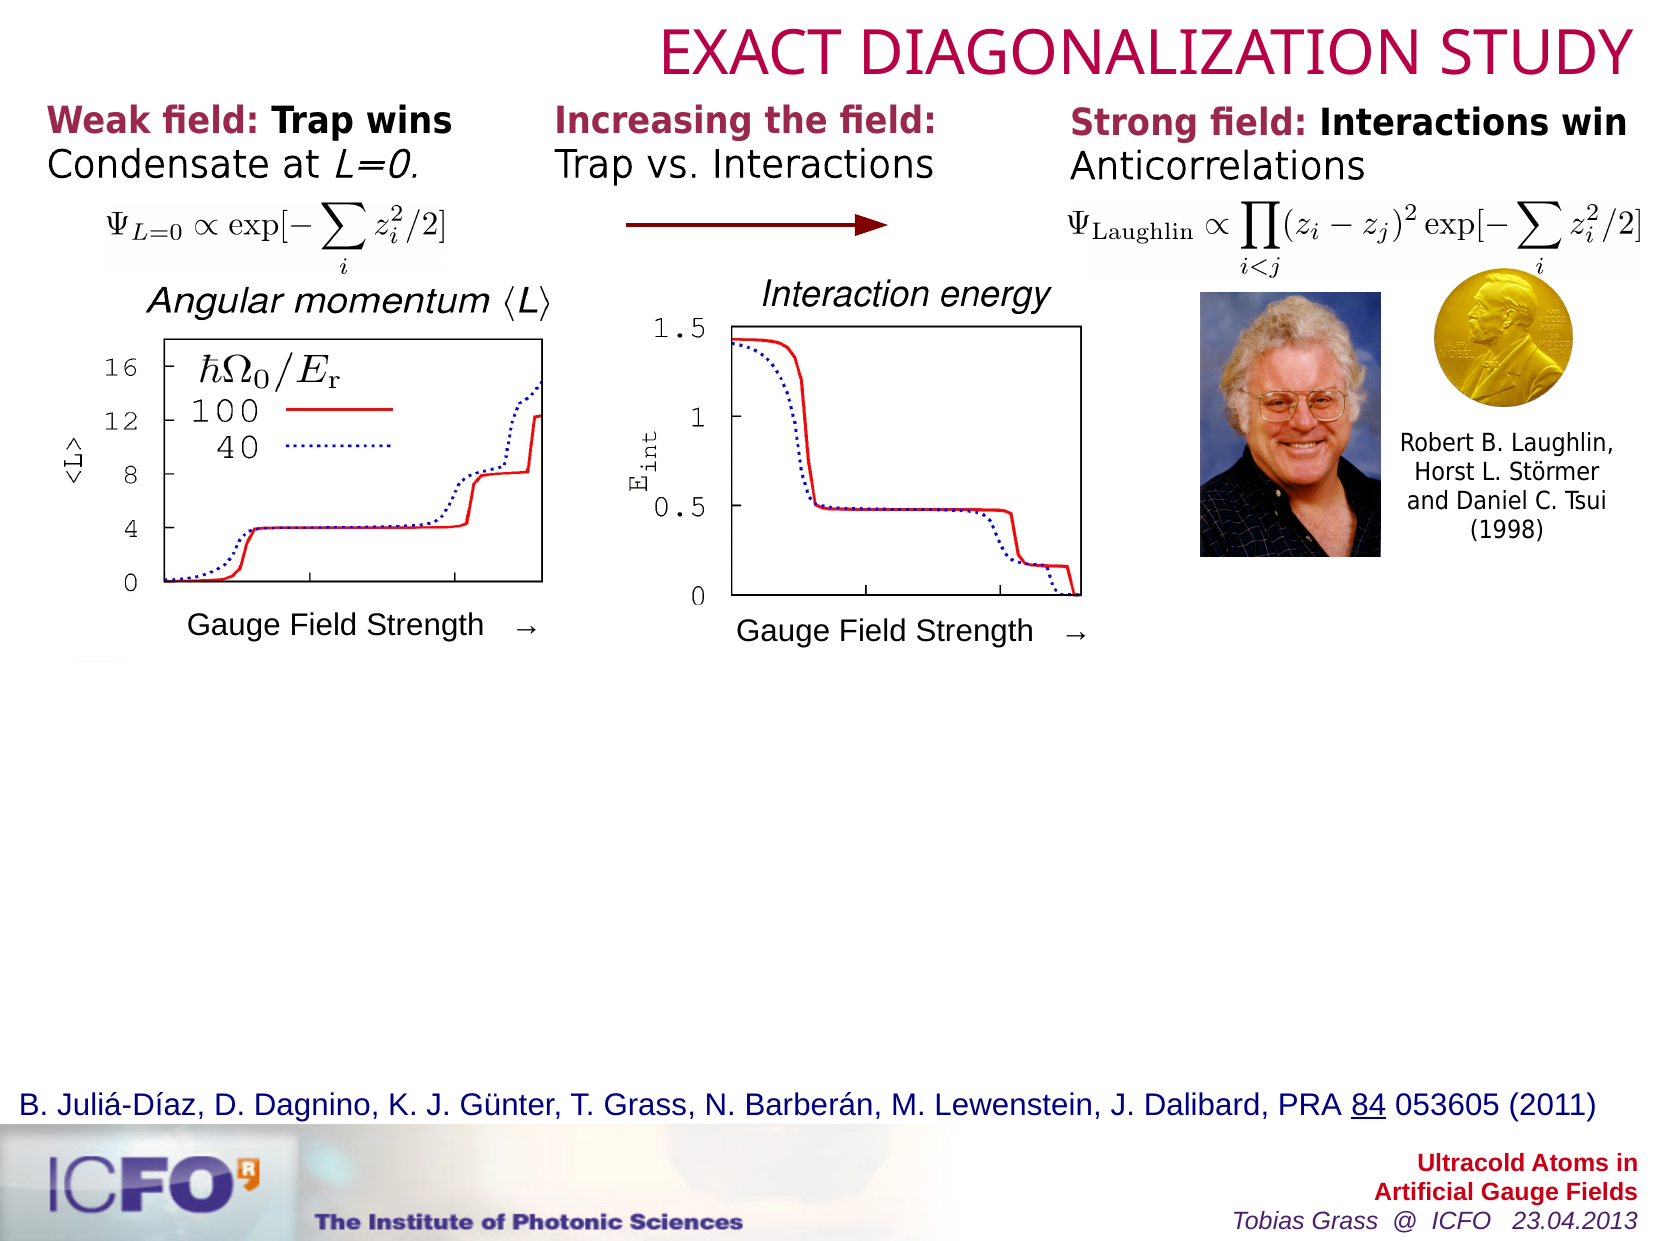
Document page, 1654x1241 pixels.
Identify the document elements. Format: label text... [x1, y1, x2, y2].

picture [0, 1124, 976, 1241]
text_box Gauge Field Strength → [126, 598, 601, 709]
picture [607, 201, 1640, 687]
text_box Increasing the field: Trap vs. Interactions [539, 91, 1215, 194]
picture [1200, 292, 1381, 557]
text_box Ultracold Atoms in Artificial Gauge Fields Tobias Grass @ ICFO 23.04.2013 [712, 1138, 1654, 1241]
text_box B. Juliá-Díaz, D. Dagnino, K. J. Günter, T. Grass, N. Barberán, M. Lewenstein, J. Dalibard, PRA 84 053605 (2011) [4, 1079, 1651, 1130]
text_box Strong field: Interactions win Anticorrelations [1055, 93, 1654, 196]
text_box Gauge Field Strength → [676, 604, 1150, 715]
text_box EXACT DIAGONALIZATION STUDY [0, 0, 1651, 103]
picture [51, 202, 555, 676]
text_box Robert B. Laughlin, Horst L. Störmer and Daniel C. Tsui (1998) [1375, 420, 1639, 553]
text_box Weak field: Trap wins Condensate at L=0. [31, 91, 539, 194]
